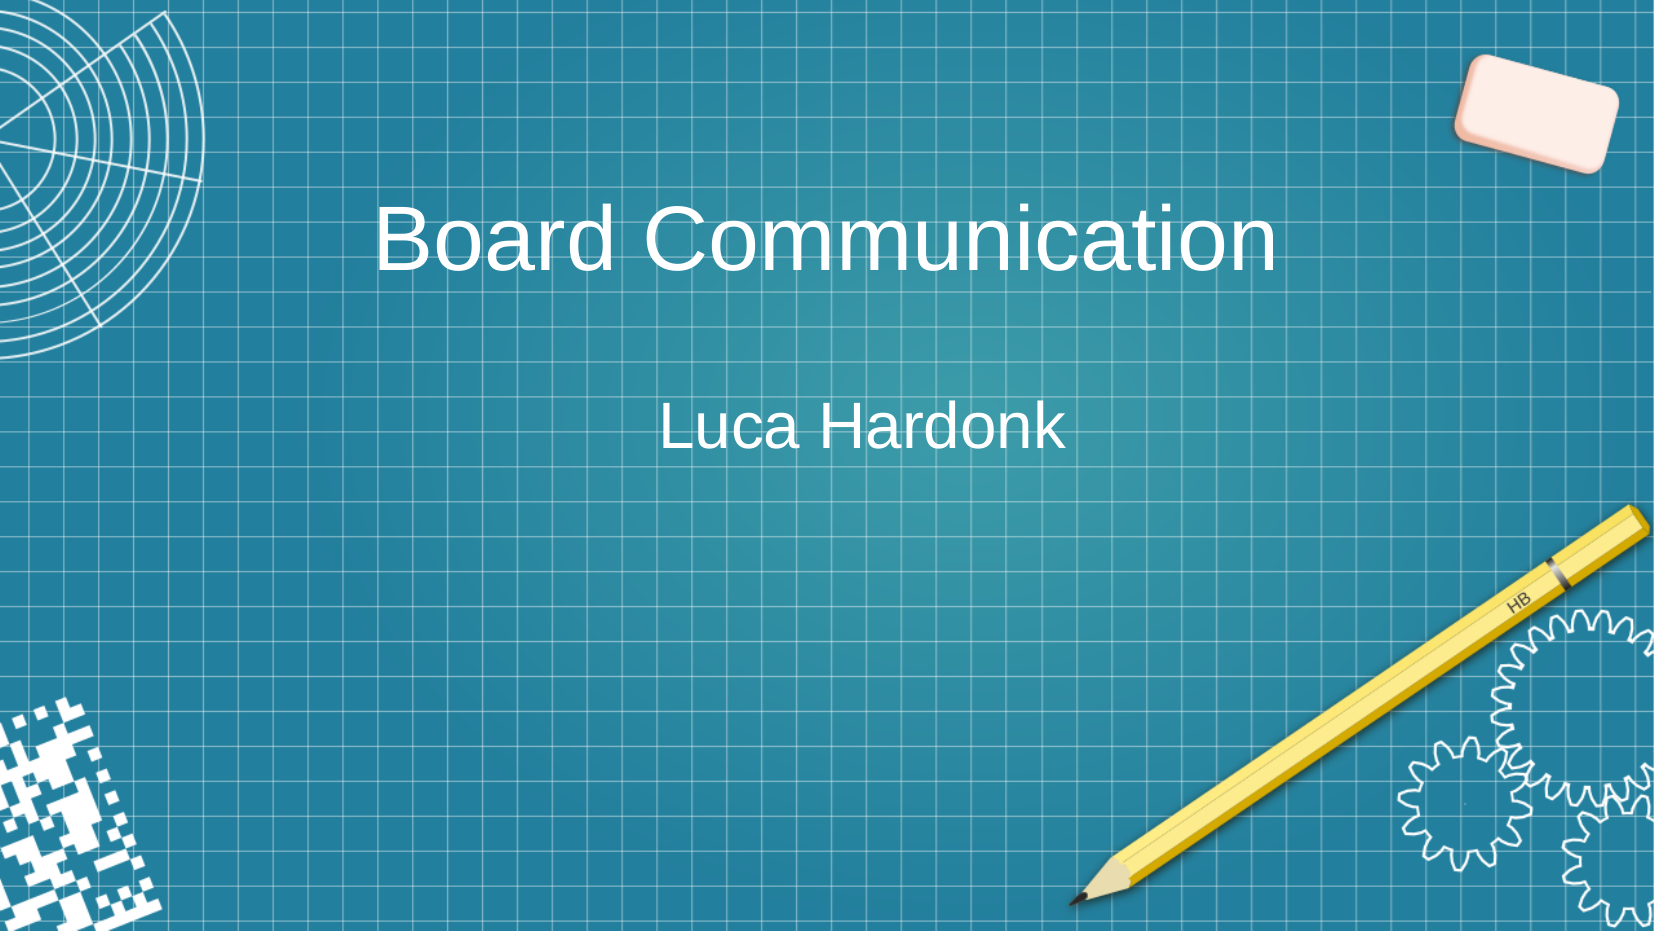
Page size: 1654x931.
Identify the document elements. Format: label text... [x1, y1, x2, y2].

list Luca Hardonk [82, 389, 1571, 842]
title Board Communication [82, 132, 1571, 346]
picture [0, 0, 1654, 931]
